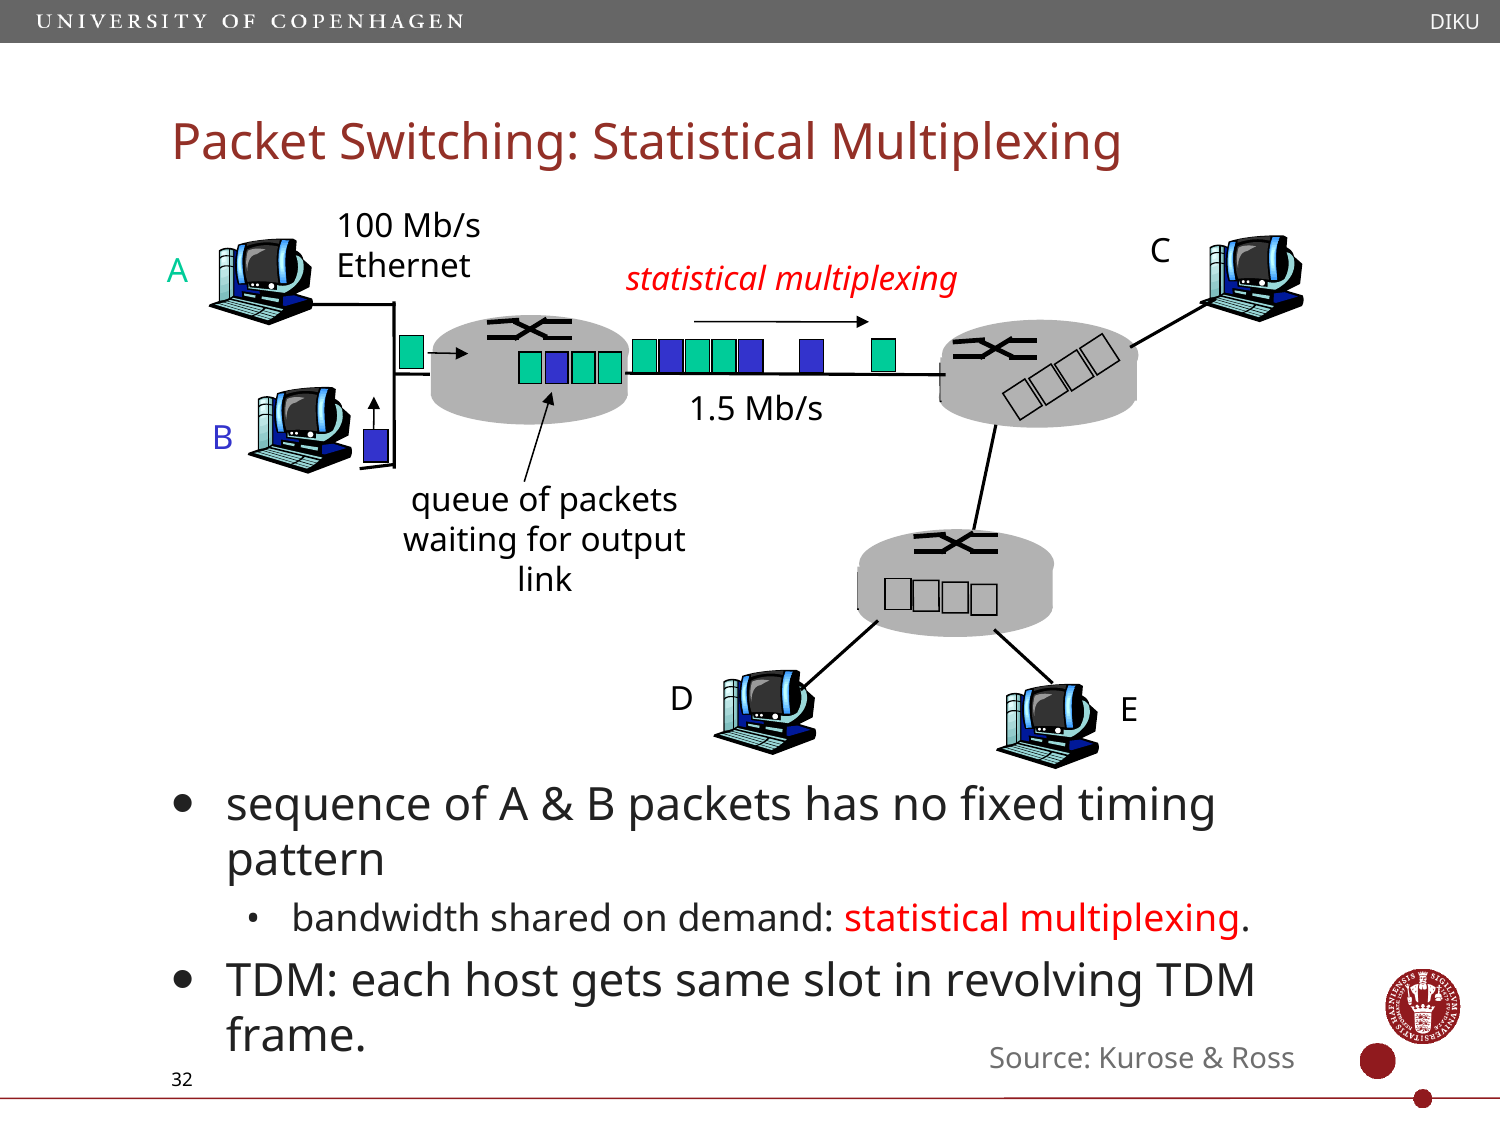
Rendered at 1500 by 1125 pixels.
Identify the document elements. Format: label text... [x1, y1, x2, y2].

text_box [799, 339, 824, 373]
text_box [430, 315, 630, 425]
text_box D [654, 669, 709, 726]
picture [425, 913, 437, 929]
picture [594, 913, 606, 929]
text_box statistical multiplexing [611, 249, 974, 305]
text_box [658, 339, 684, 373]
text_box C [1134, 221, 1186, 277]
picture [297, 913, 309, 929]
text_box DIKU [469, 0, 1495, 43]
text_box E [1105, 680, 1154, 737]
text_box [940, 319, 1139, 428]
text_box Packet Switching: Statistical Multiplexing [171, 75, 1329, 171]
text_box B [197, 408, 249, 465]
picture [1199, 234, 1306, 323]
picture [0, 910, 1500, 1122]
text_box 1.5 Mb/s [673, 379, 839, 435]
picture [996, 683, 1101, 770]
text_box queue of packets waiting for output link [388, 470, 702, 606]
picture [713, 669, 818, 755]
text_box 100 Mb/s Ethernet [321, 196, 497, 292]
text_box A [152, 241, 203, 297]
text_box [363, 429, 388, 463]
picture [208, 237, 315, 326]
text_box [738, 339, 763, 373]
picture [805, 913, 817, 929]
picture [363, 913, 375, 929]
text_box Source: Kurose & Ross [974, 1031, 1341, 1083]
text_box <number> [171, 1067, 522, 1092]
text_box [857, 529, 1055, 637]
picture [247, 386, 354, 474]
picture [682, 913, 694, 929]
text_box sequence of A & B packets has no fixed timing pattern bandwidth shared on demand: statistical multiplexing. TDM: each host gets same slot in revolving TDM frame. [171, 774, 1329, 900]
